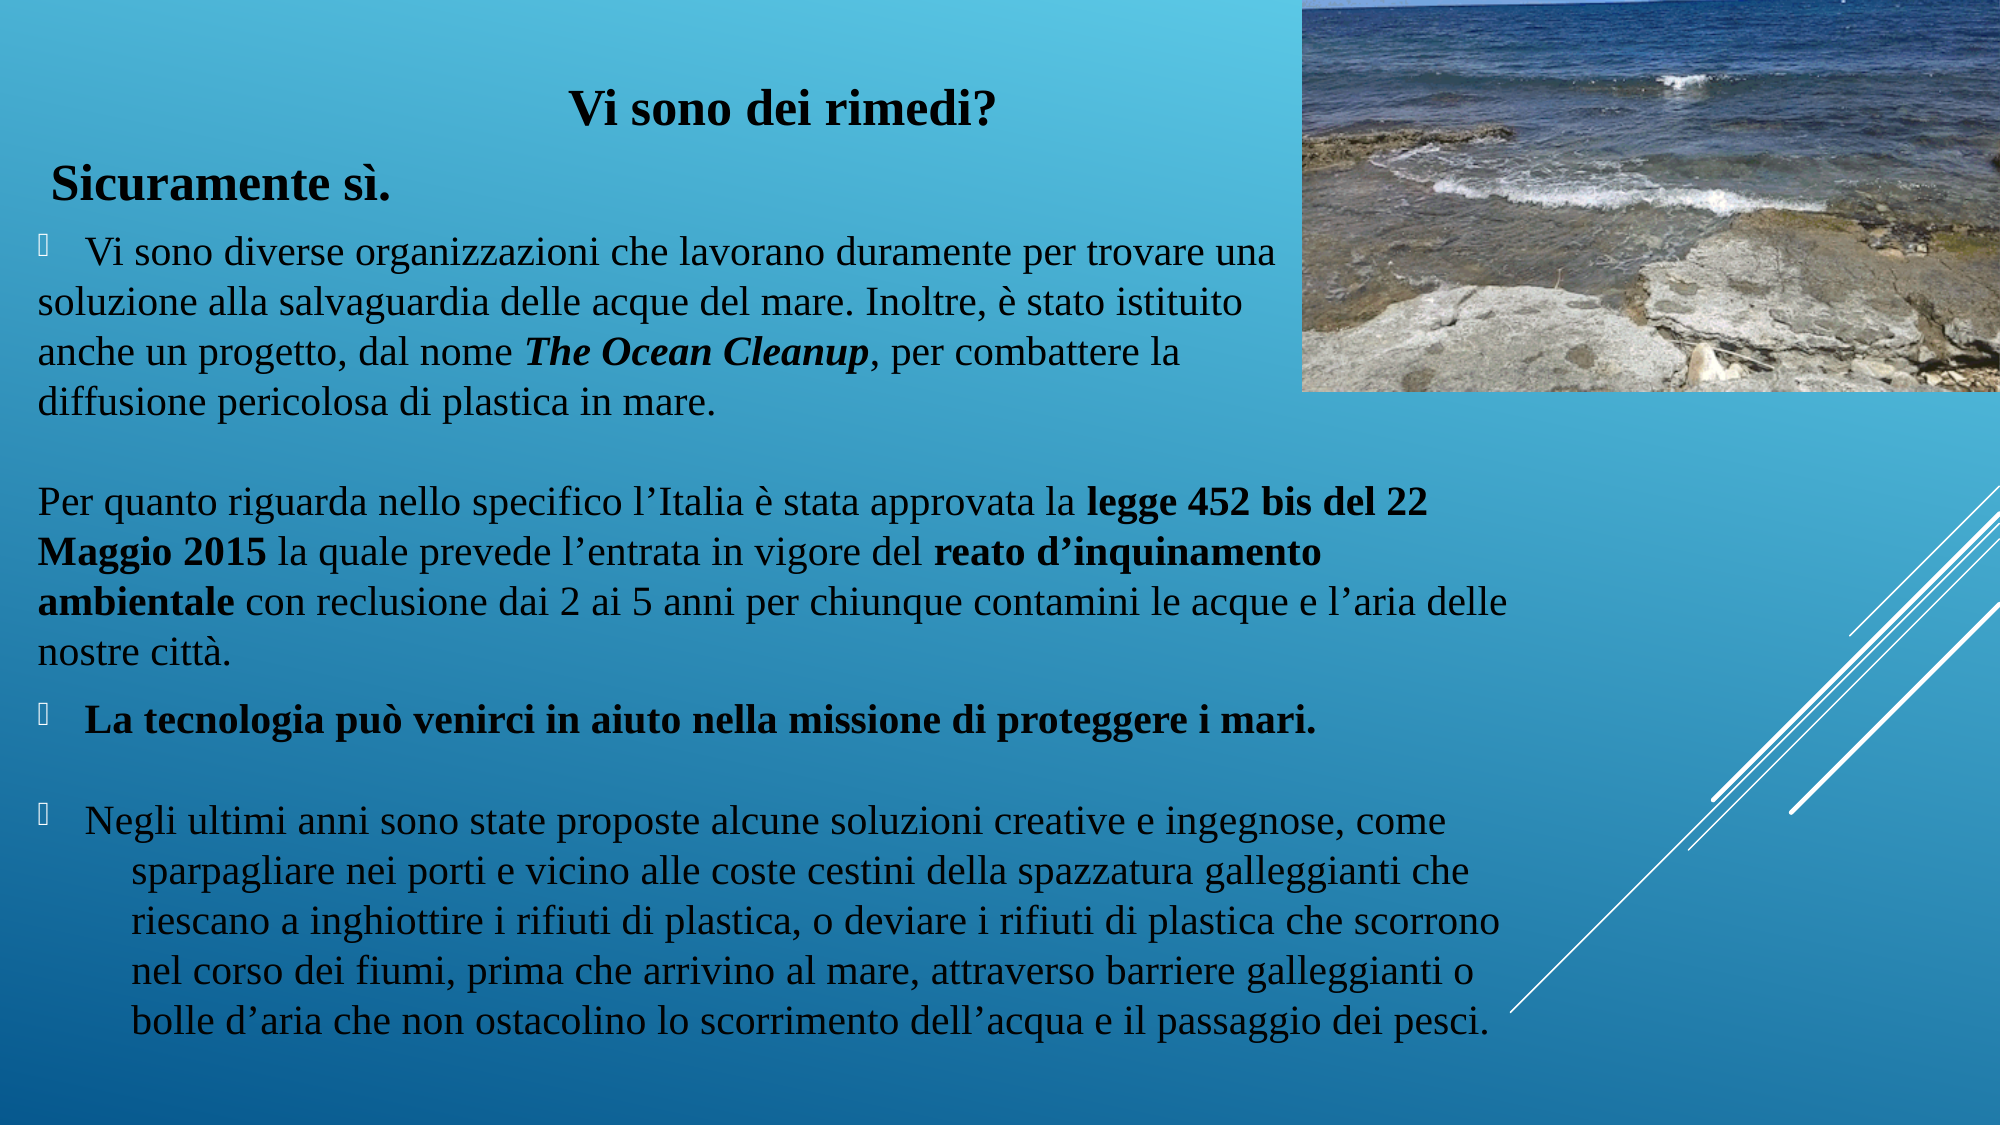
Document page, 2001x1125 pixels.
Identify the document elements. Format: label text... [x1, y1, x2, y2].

picture [1302, 0, 2000, 393]
list Vi sono dei rimedi? Sicuramente sì. Vi sono diverse organizzazioni che lavorano duramente per trovare una soluzione alla salvaguardia delle acque del mare. Inoltre, è stato istituito anche un progetto, dal nome The Ocean Cleanup, per combattere la diffusione pericolosa di plastica in mare. Per quanto riguarda nello specifico l’Italia è stata approvata la legge 452 bis del 22 Maggio 2015 la quale prevede l’entrata in vigore del reato d’inquinamento ambientale con reclusione dai 2 ai 5 anni per chiunque contamini le acque e l’aria delle nostre città. La tecnologia può venirci in aiuto nella missione di proteggere i mari. Negli ultimi anni sono state proposte alcune soluzioni creative e ingegnose, come sparpagliare nei porti e vicino alle coste cestini della spazzatura galleggianti che riescano a inghiottire i rifiuti di plastica, o deviare i rifiuti di plastica che scorrono nel corso dei fiumi, prima che arrivino al mare, attraverso barriere galleggianti o bolle d’aria che non ostacolino lo scorrimento dell’acqua e il passaggio dei pesci. [22, 16, 1544, 1100]
